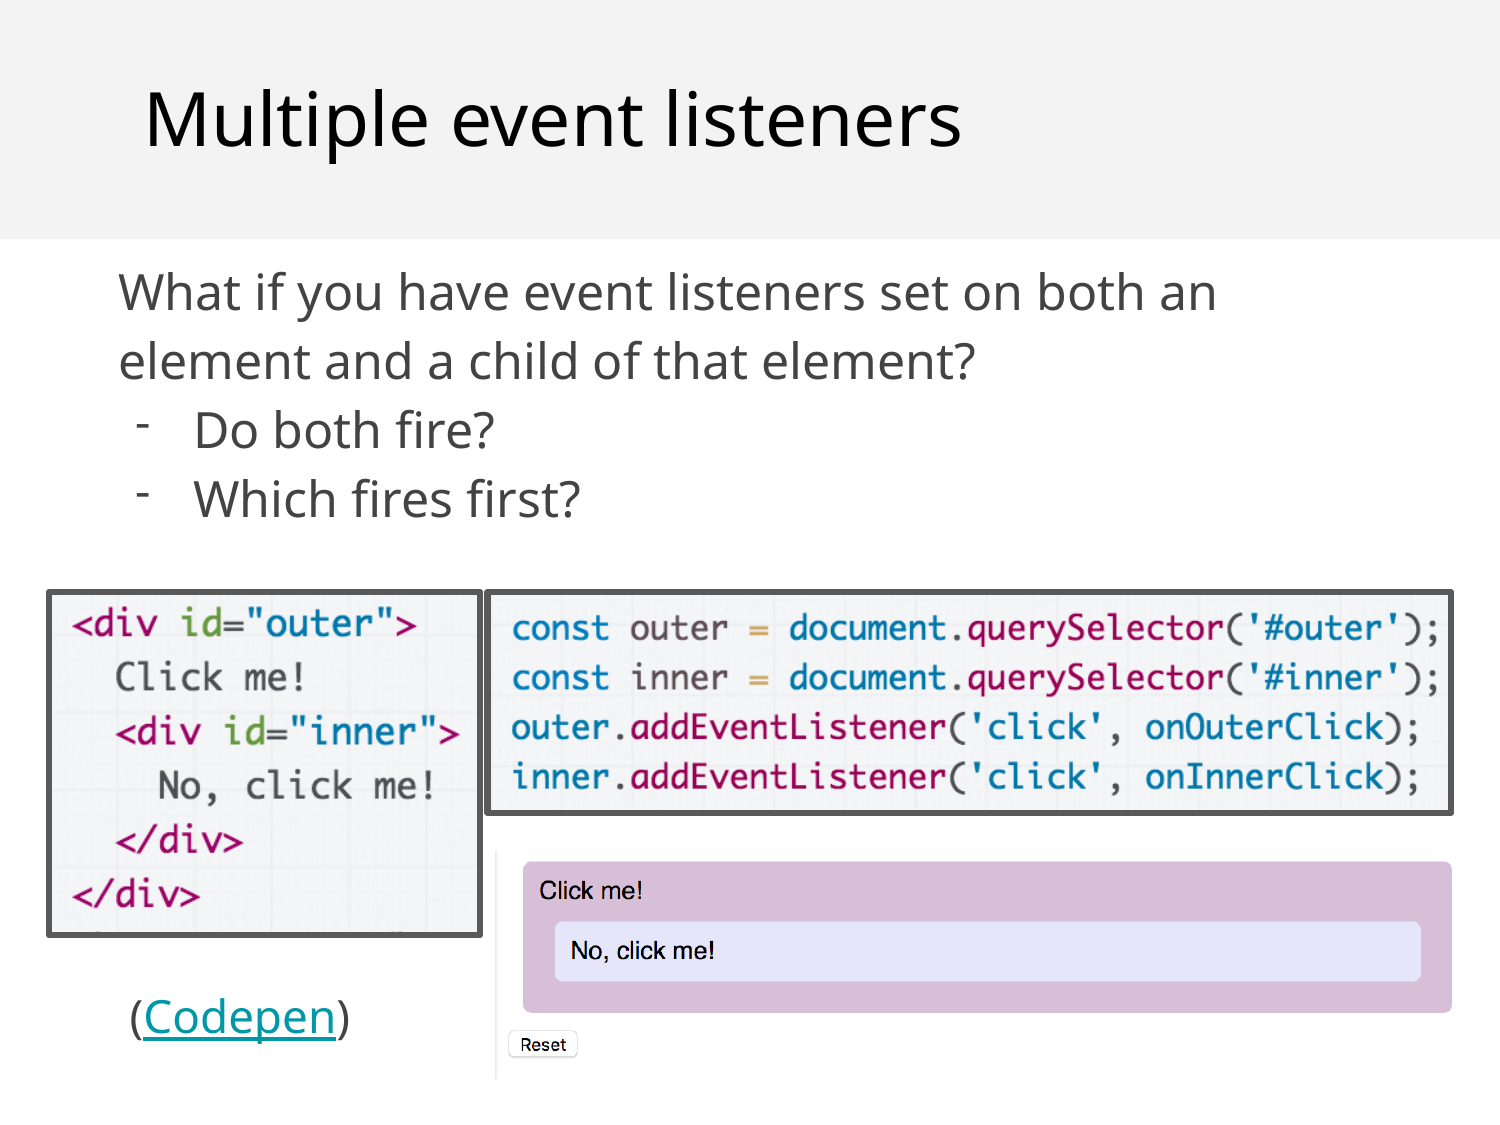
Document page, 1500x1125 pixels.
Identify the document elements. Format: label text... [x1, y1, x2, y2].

picture [490, 850, 1480, 1079]
list (Codepen) [111, 963, 369, 1089]
picture [52, 595, 477, 933]
picture [490, 595, 1448, 810]
title Multiple event listeners [128, 56, 1372, 183]
list What if you have event listeners set on both an element and a child of that element? Do both fire? Which fires first? [103, 236, 1347, 559]
